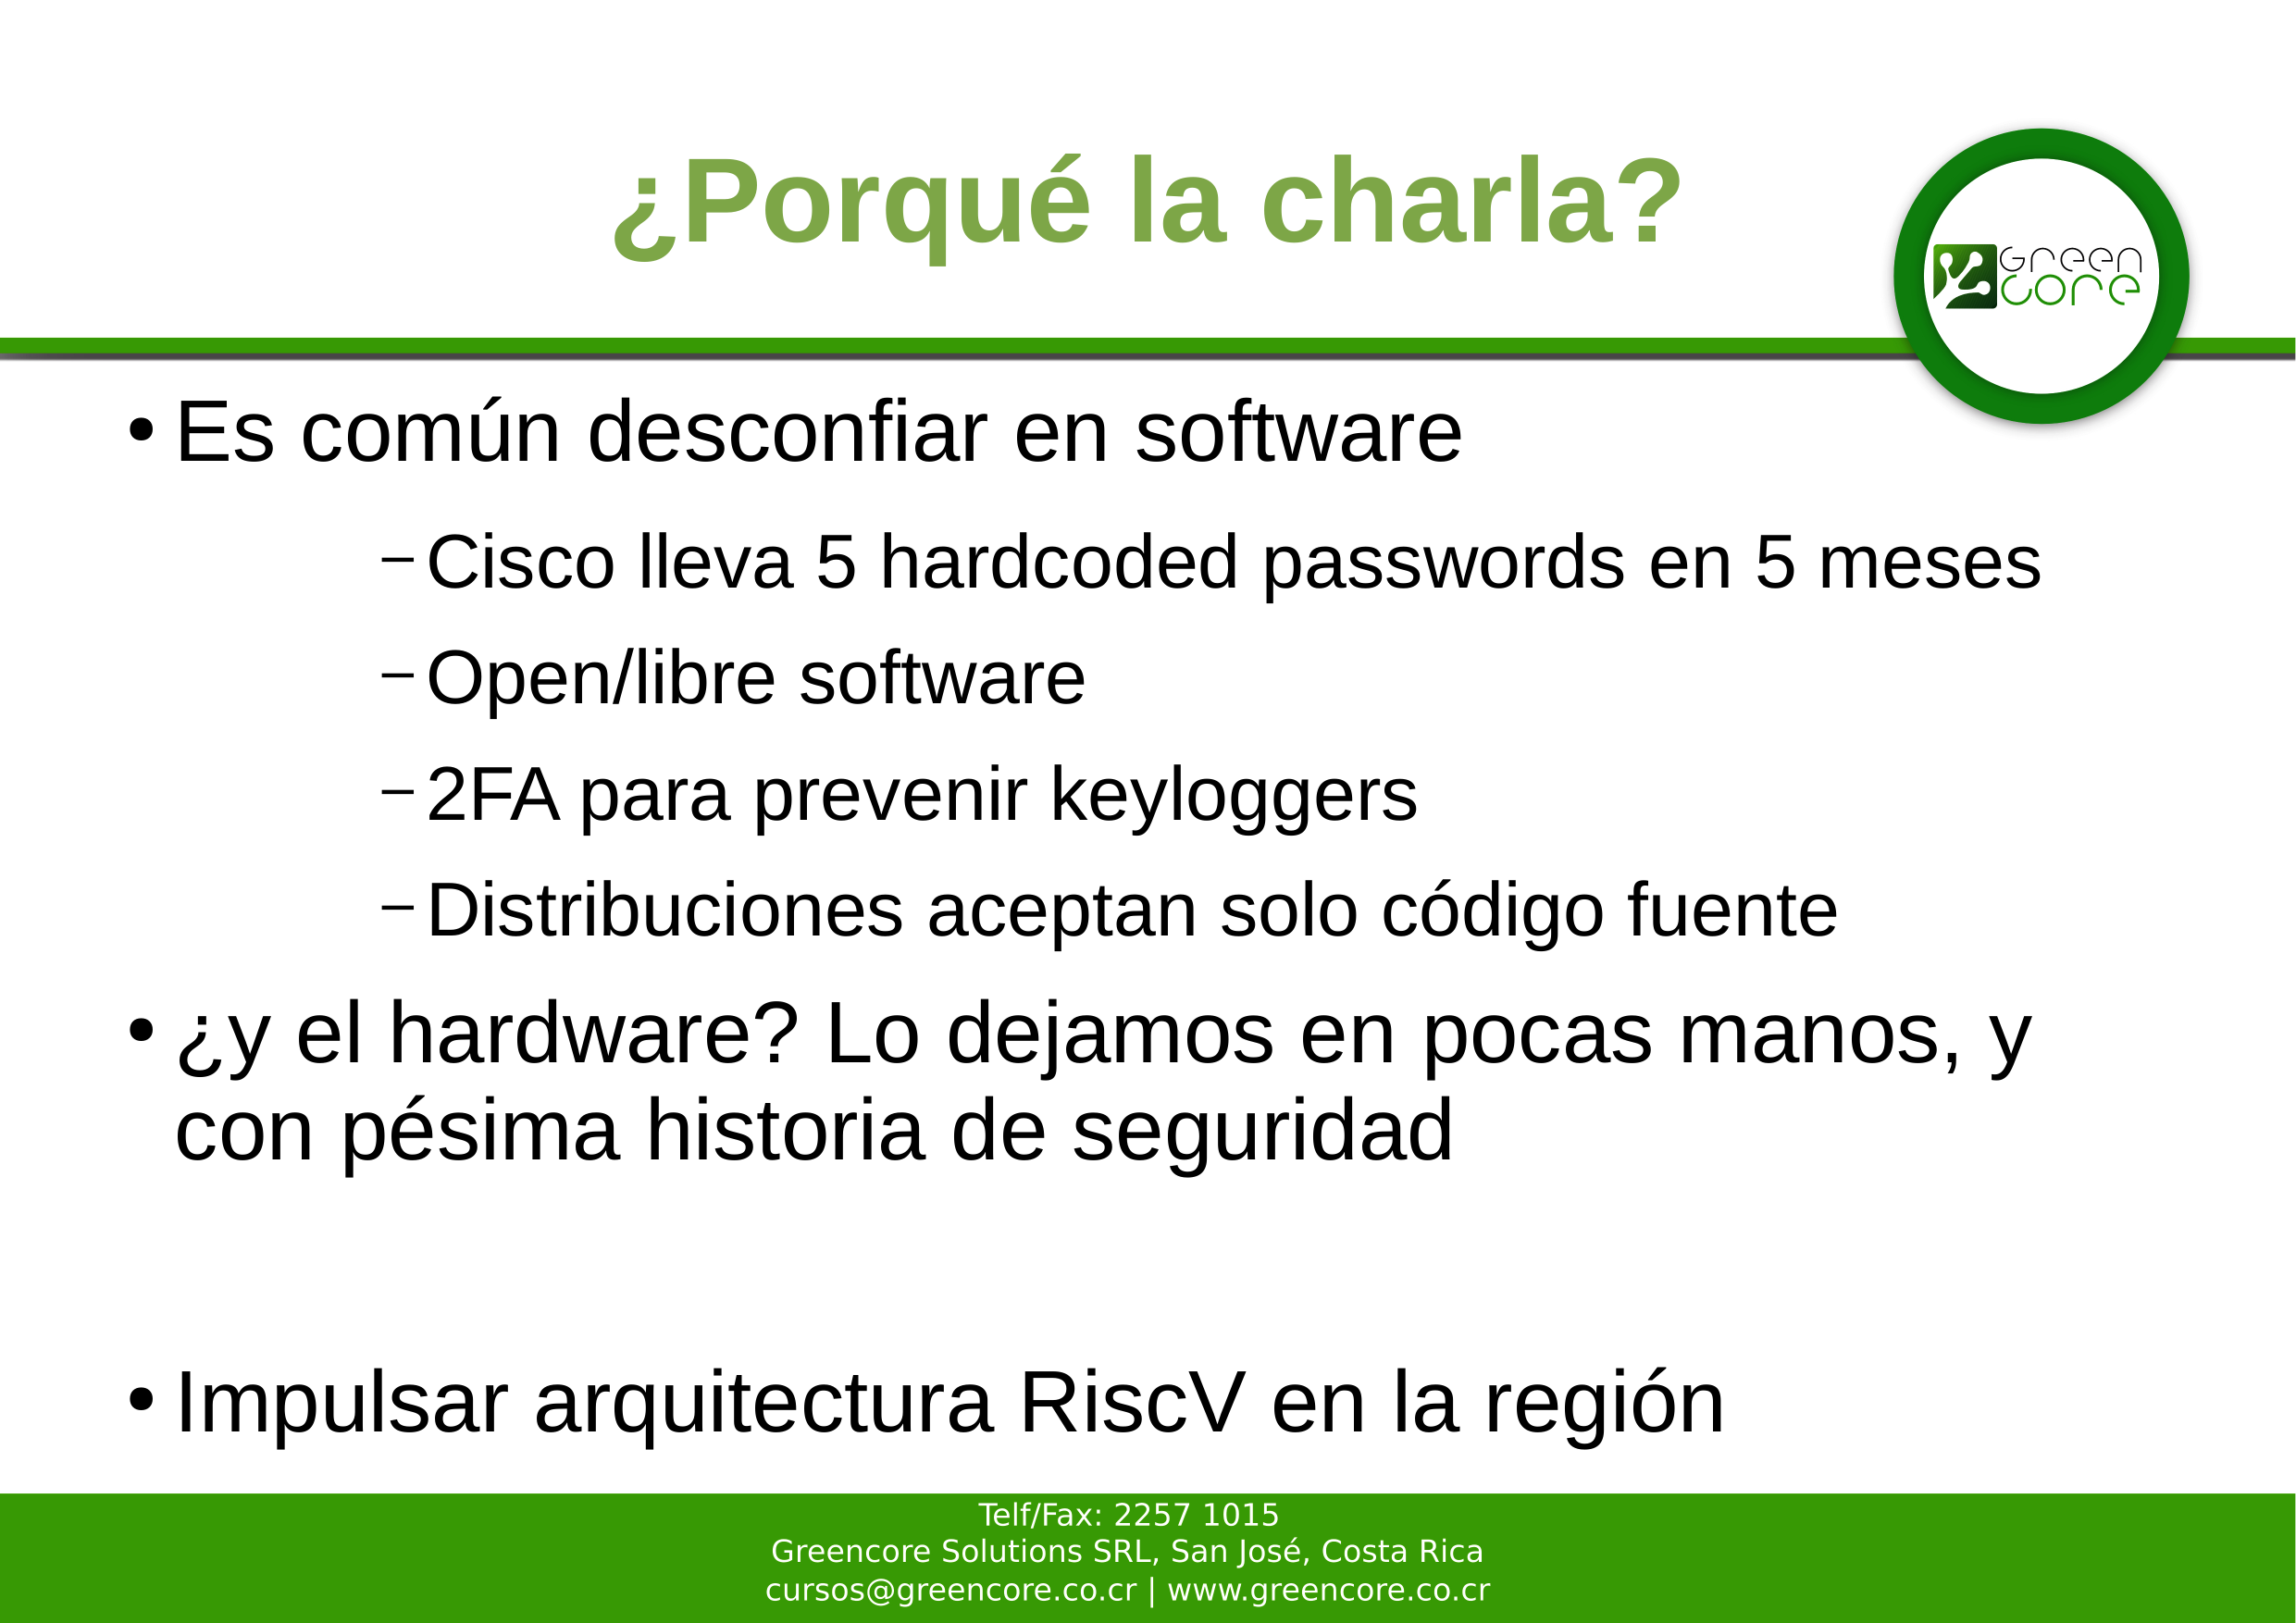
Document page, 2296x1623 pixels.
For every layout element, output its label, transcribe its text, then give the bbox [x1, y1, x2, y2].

list Es común desconfiar en software Cisco lleva 5 hardcoded passwords en 5 meses Open/libre software 2FA para prevenir keyloggers Distribuciones aceptan solo código fuente ¿y el hardware? Lo dejamos en pocas manos, y con pésima historia de seguridad Impulsar arquitectura RiscV en la región [109, 382, 2176, 1492]
title ¿Porqué la charla? [115, 64, 2181, 336]
picture [0, 0, 2296, 1623]
